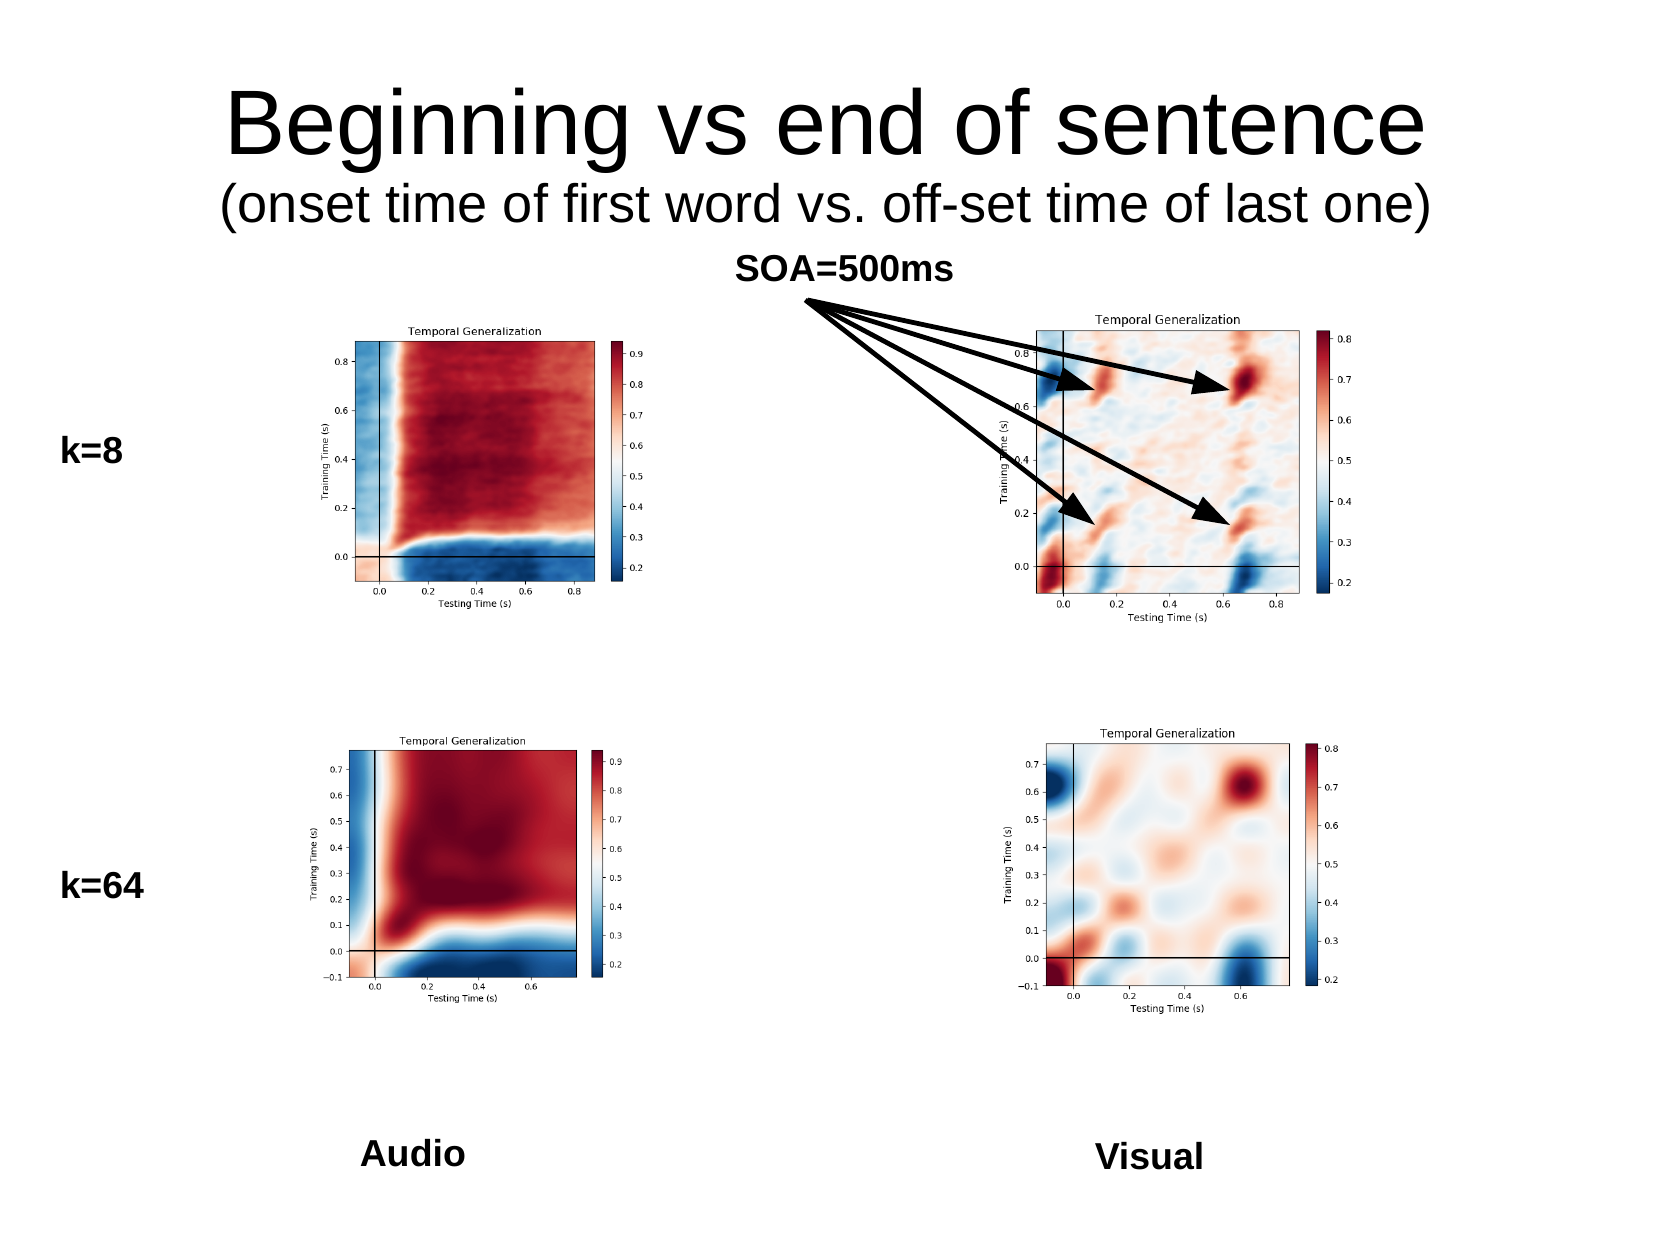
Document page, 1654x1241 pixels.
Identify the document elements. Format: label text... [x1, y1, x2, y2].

picture [283, 714, 676, 1009]
text_box Audio [345, 1125, 646, 1182]
picture [960, 289, 1414, 631]
picture [975, 705, 1396, 1021]
text_box SOA=500ms [720, 240, 1021, 314]
text_box k=64 [45, 857, 283, 914]
text_box Visual [1080, 1128, 1381, 1186]
text_box k=8 [45, 422, 285, 479]
title Beginning vs end of sentence (onset time of first word vs. off-set time of last one) [82, 49, 1571, 257]
picture [285, 303, 700, 616]
